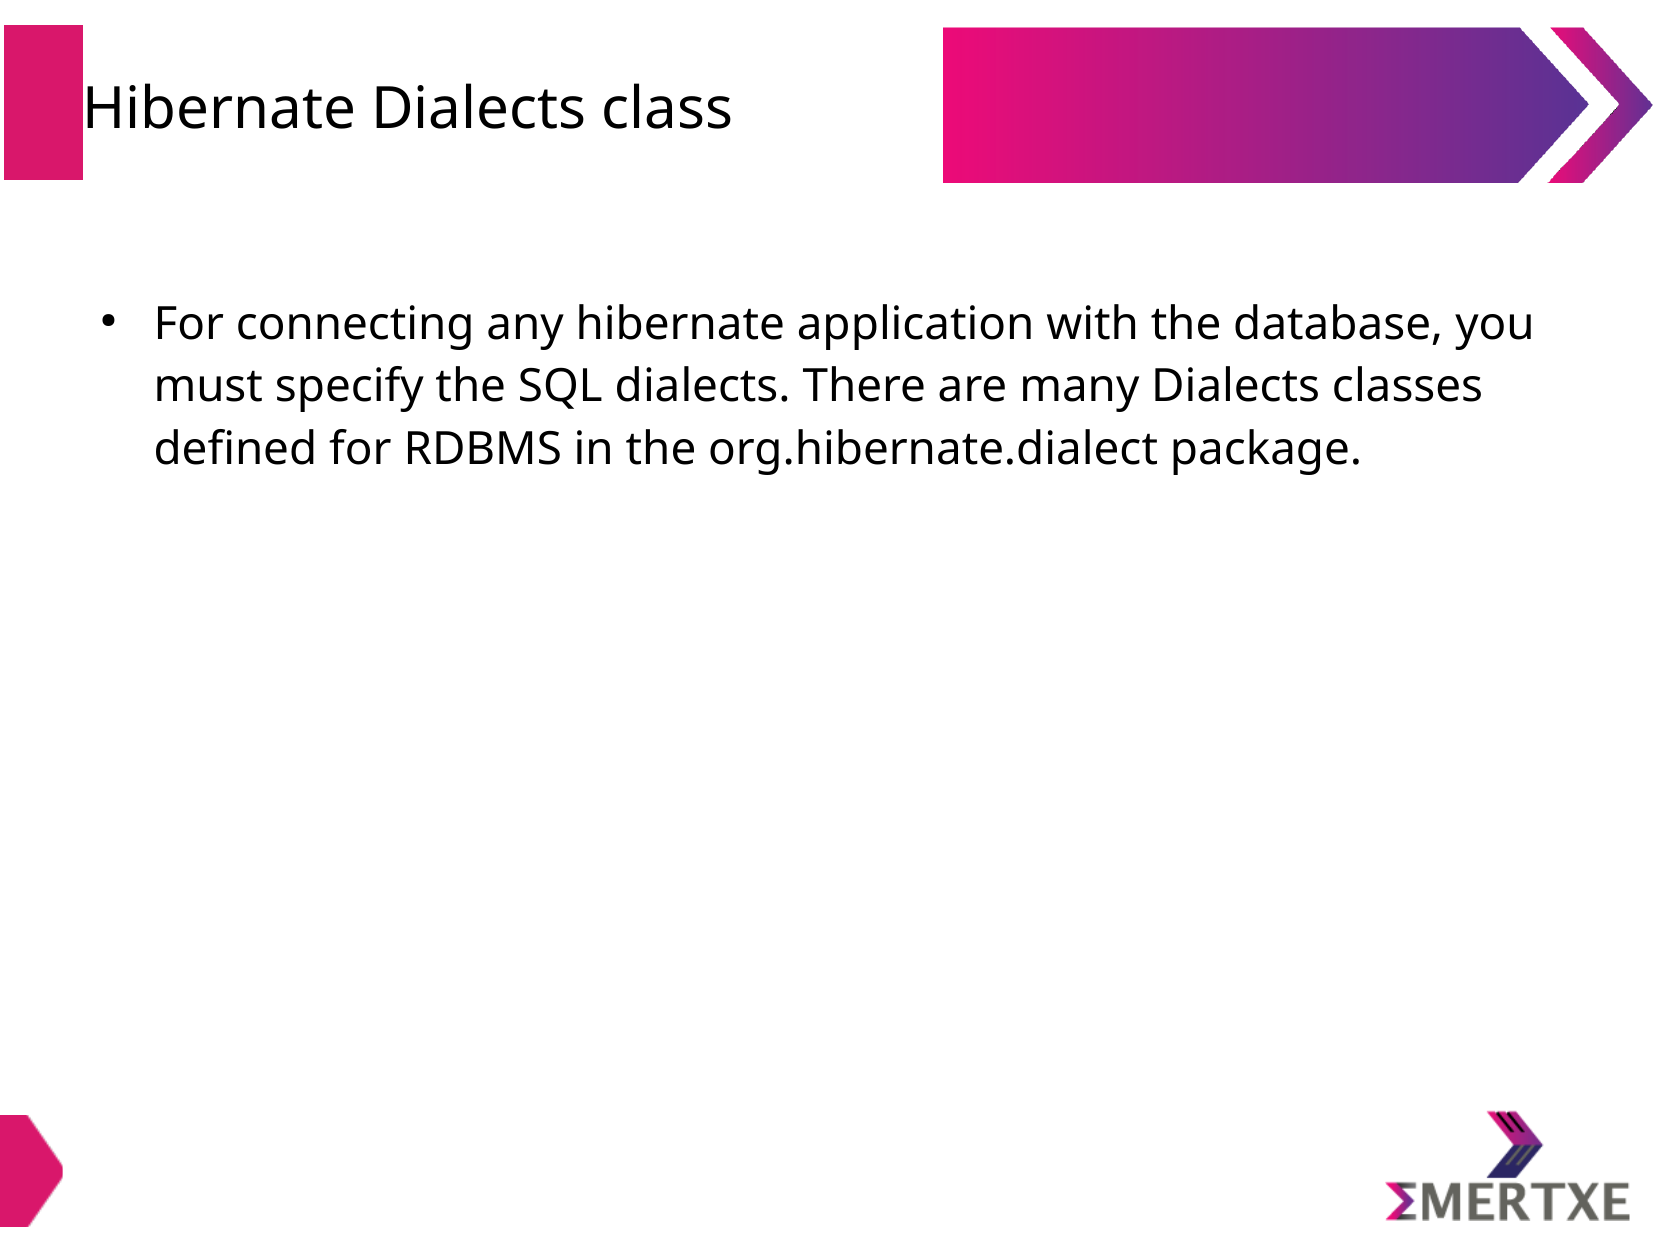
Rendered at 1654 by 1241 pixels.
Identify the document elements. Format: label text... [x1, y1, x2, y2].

picture [1571, 27, 1653, 183]
picture [1385, 1107, 1631, 1221]
list For connecting any hibernate application with the database, you must specify the SQL dialects. There are many Dialects classes defined for RDBMS in the org.hibernate.dialect package. [82, 290, 1571, 1010]
title Hibernate Dialects class [82, 2, 1571, 210]
